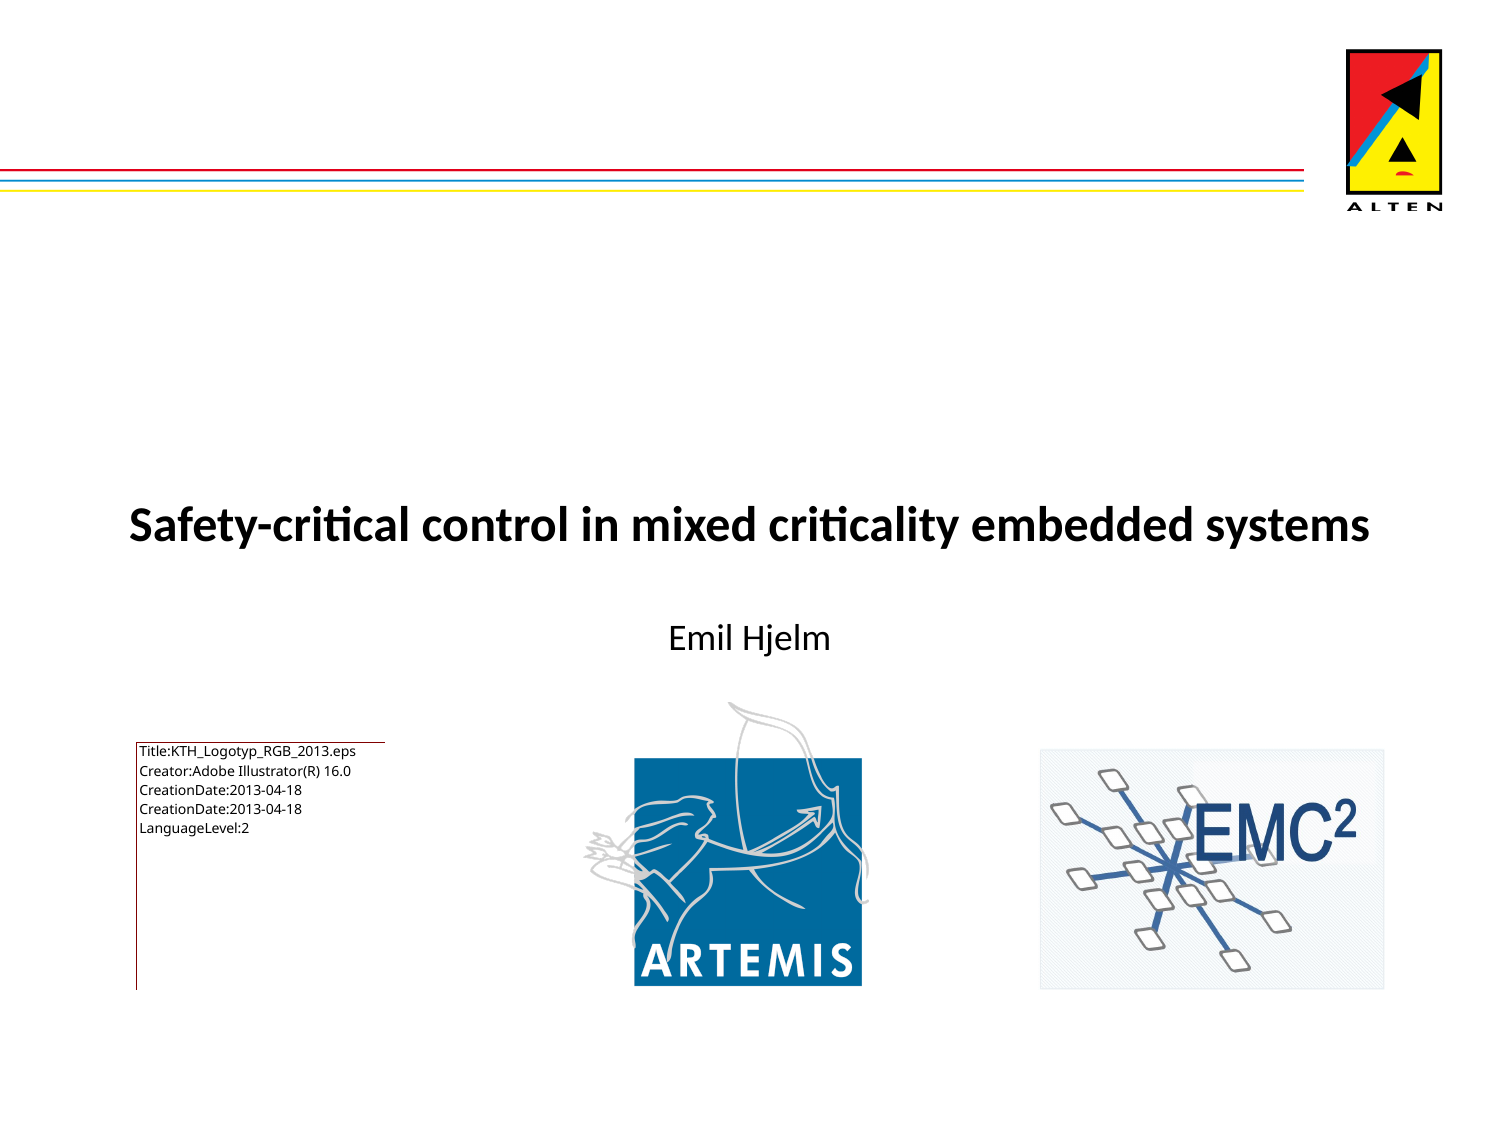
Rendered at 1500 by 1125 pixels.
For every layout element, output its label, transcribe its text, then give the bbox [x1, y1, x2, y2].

text_box Safety-critical control in mixed criticality embedded systems [17, 417, 1482, 625]
picture [0, 182, 1304, 192]
picture [1038, 748, 1385, 991]
text_box Emil Hjelm [618, 605, 882, 673]
picture [583, 702, 869, 987]
picture [135, 741, 385, 991]
picture [0, 169, 1304, 179]
